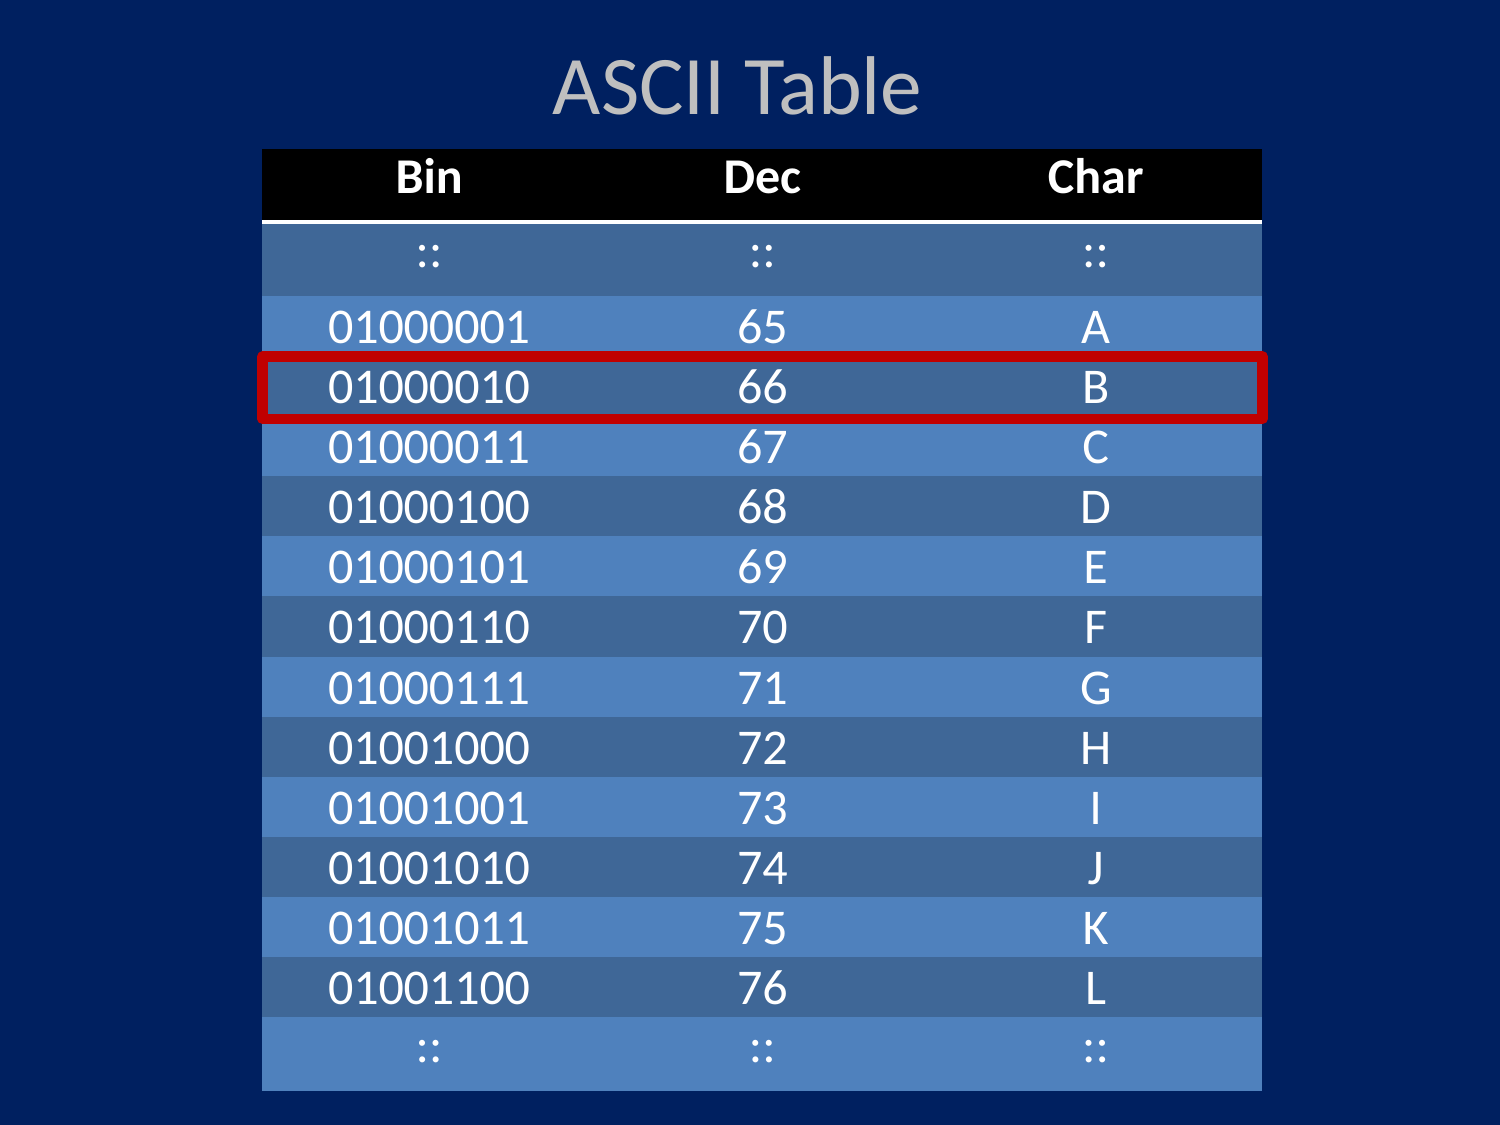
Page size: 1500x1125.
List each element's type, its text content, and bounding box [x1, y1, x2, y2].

table_cell 01000100 [262, 476, 596, 536]
table_cell L [929, 957, 1262, 1017]
table_cell F [929, 596, 1262, 657]
table_cell 76 [596, 957, 929, 1017]
table_header Bin [262, 149, 596, 220]
table_cell 01001011 [262, 897, 596, 957]
table_cell :: [262, 224, 596, 296]
table_cell 01000111 [262, 657, 596, 717]
table_cell 01000001 [262, 296, 596, 351]
table_cell 01000101 [262, 536, 596, 596]
table_header Char [929, 149, 1262, 220]
table_cell 71 [596, 657, 929, 717]
table_cell 65 [596, 296, 929, 351]
table_cell 75 [596, 897, 929, 957]
table_cell 66 [596, 362, 929, 414]
table_cell D [929, 476, 1262, 536]
table_cell B [929, 362, 1257, 414]
table_cell 01000011 [262, 424, 596, 476]
table_header Dec [596, 149, 929, 220]
table_cell 67 [596, 424, 929, 476]
table_cell E [929, 536, 1262, 596]
table_cell I [929, 777, 1262, 837]
table_cell :: [929, 1017, 1262, 1091]
table_cell H [929, 717, 1262, 777]
table_cell 70 [596, 596, 929, 657]
table_cell 01001100 [262, 957, 596, 1017]
table_cell 69 [596, 536, 929, 596]
table_cell 01001010 [262, 837, 596, 897]
table_cell 72 [596, 717, 929, 777]
table_cell 01000110 [262, 596, 596, 657]
table_cell 01001000 [262, 717, 596, 777]
table_cell :: [262, 1017, 596, 1091]
table_cell 01000010 [268, 362, 596, 414]
table_cell 01001001 [262, 777, 596, 837]
table_cell :: [596, 224, 929, 296]
table_cell :: [929, 224, 1262, 296]
table_cell G [929, 657, 1262, 717]
table_cell A [929, 296, 1262, 351]
table_cell 68 [596, 476, 929, 536]
table_cell :: [596, 1017, 929, 1091]
table_cell K [929, 897, 1262, 957]
table_cell J [929, 837, 1262, 897]
table_cell 73 [596, 777, 929, 837]
table_cell C [929, 424, 1262, 476]
table_cell 74 [596, 837, 929, 897]
text_box ASCII Table [174, 24, 1301, 138]
